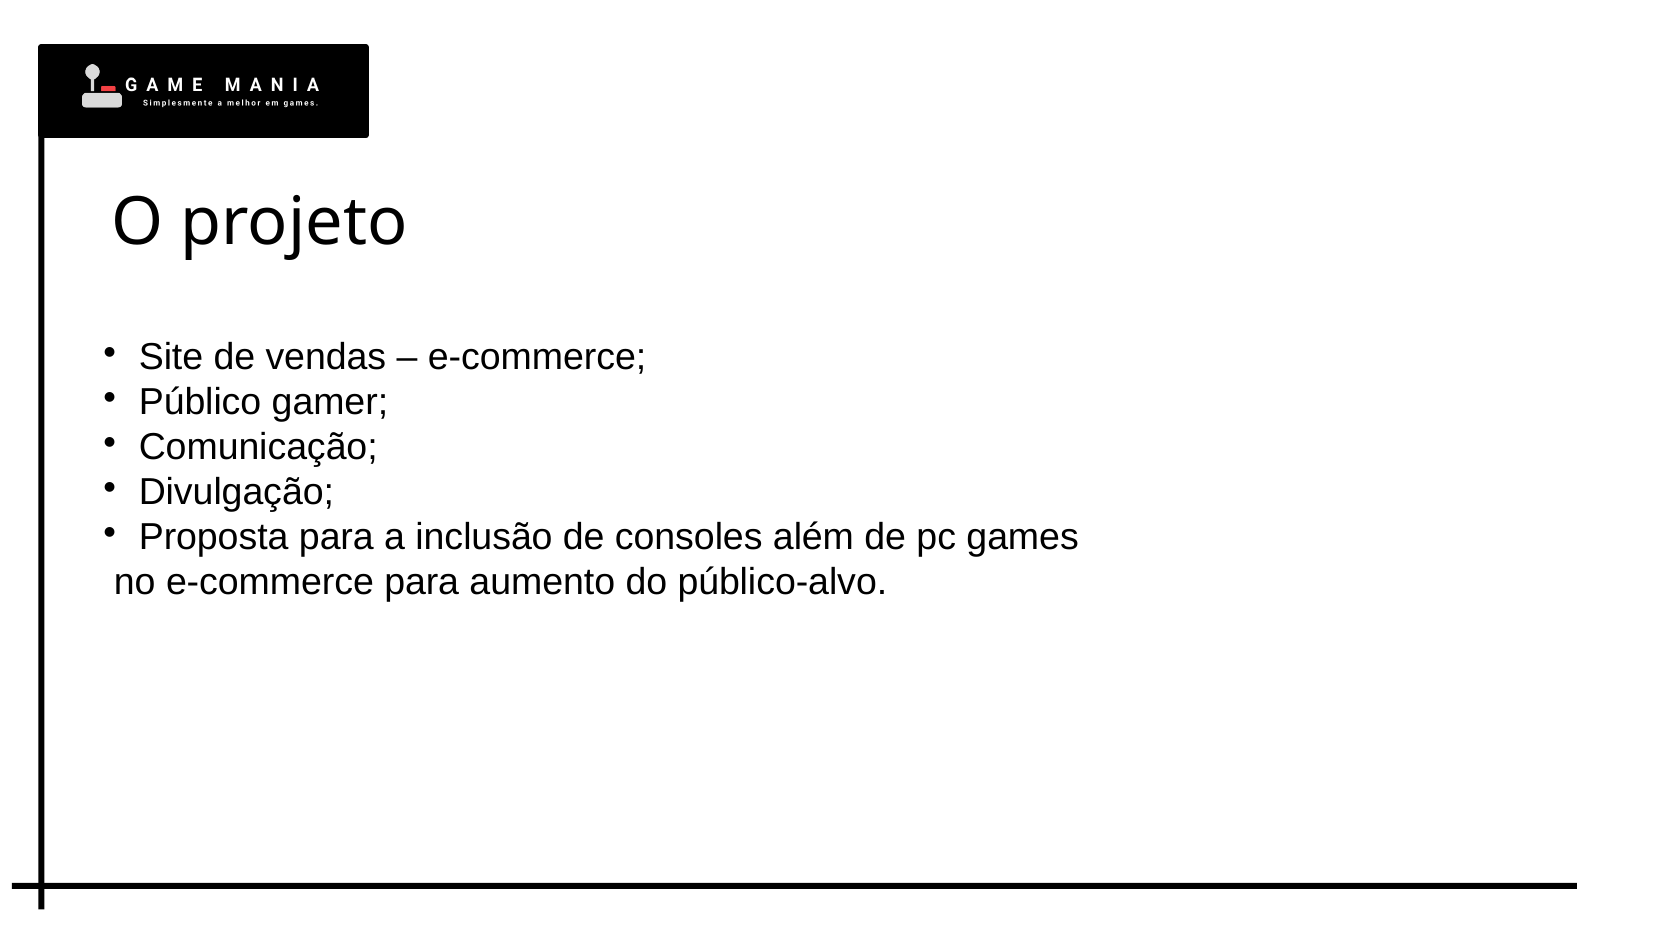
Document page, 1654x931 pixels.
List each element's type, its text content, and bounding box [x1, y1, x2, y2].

title O projeto [106, 140, 413, 295]
text_box Site de vendas – e-commerce; Público gamer; Comunicação; Divulgação; Proposta para a inclusão de consoles além de pc games no e-commerce para aumento do público-alvo. [88, 324, 1240, 508]
picture [82, 64, 319, 108]
text_box [41, 47, 366, 136]
